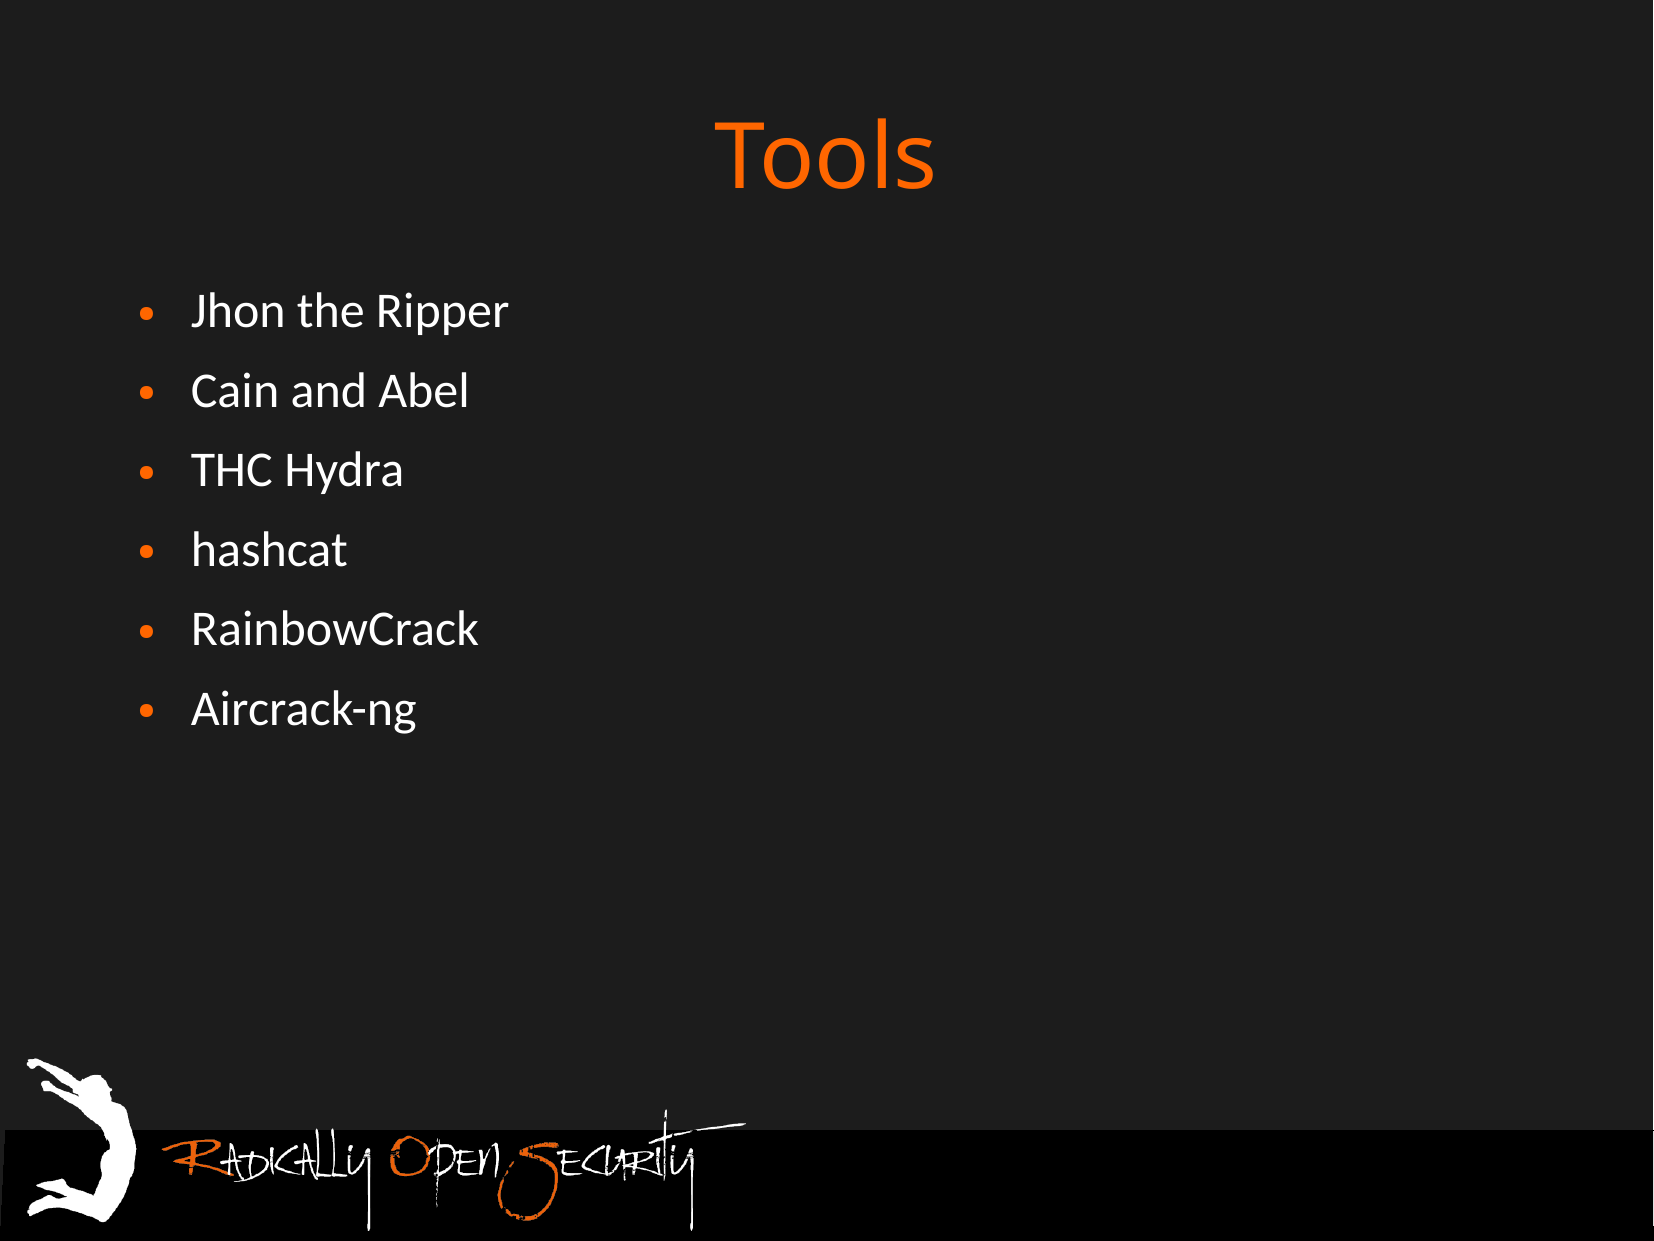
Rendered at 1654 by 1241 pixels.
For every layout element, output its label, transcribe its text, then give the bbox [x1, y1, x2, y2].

picture [0, 1022, 778, 1241]
list Jhon the Ripper Cain and Abel THC Hydra hashcat RainbowCrack Aircrack-ng [120, 290, 1608, 1010]
title Tools [82, 49, 1571, 257]
